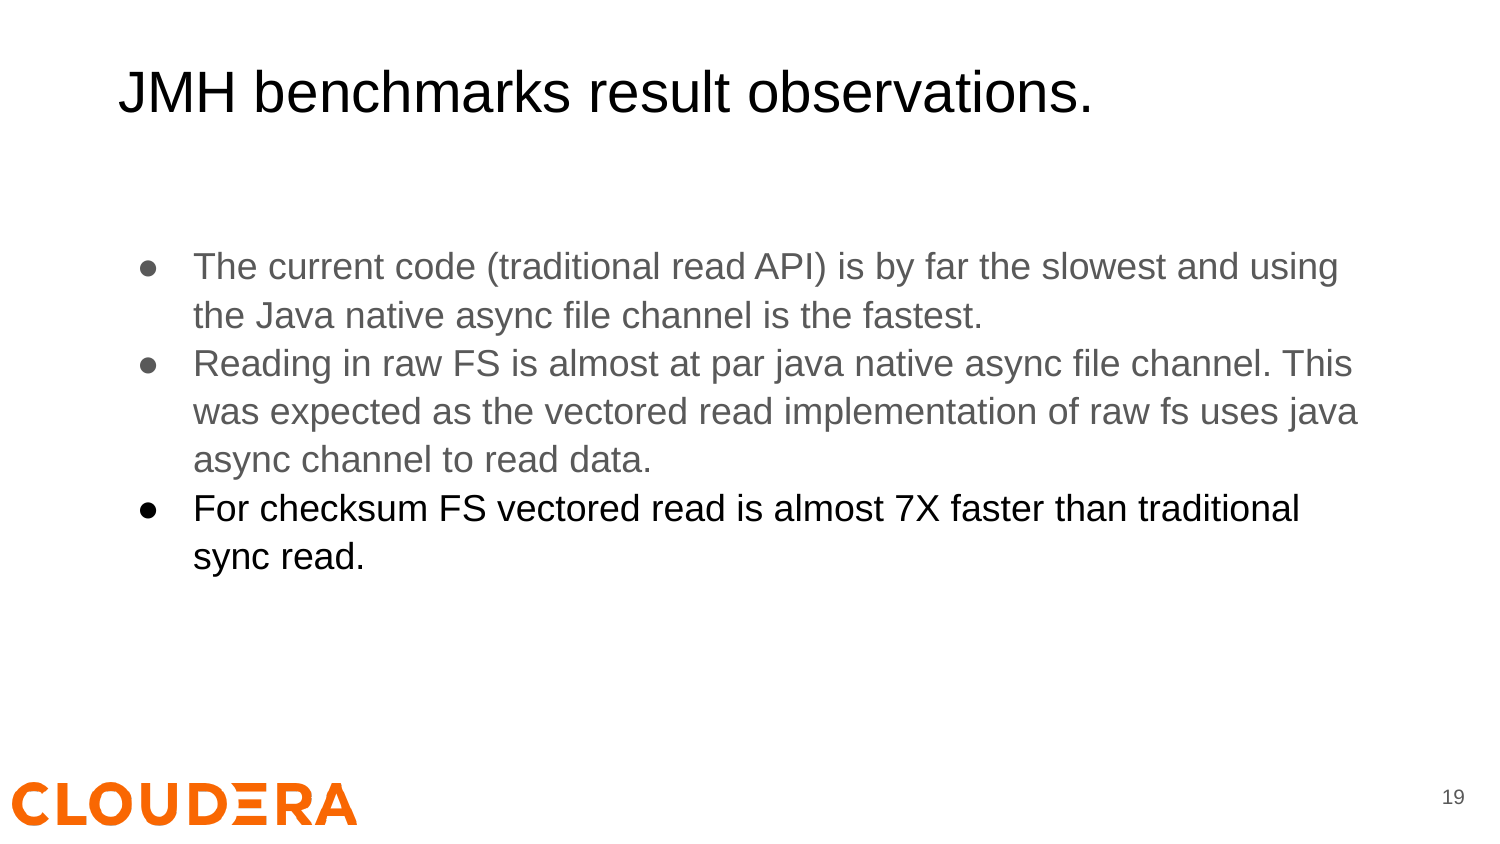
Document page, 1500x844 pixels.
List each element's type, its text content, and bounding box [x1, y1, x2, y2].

list The current code (traditional read API) is by far the slowest and using the Java native async file channel is the fastest. Reading in raw FS is almost at par java native async file channel. This was expected as the vectored read implementation of raw fs uses java async channel to read data. For checksum FS vectored read is almost 7X faster than traditional sync read. [103, 224, 1397, 760]
title JMH benchmarks result observations. [103, 44, 1397, 208]
slide_number <number> [1389, 764, 1480, 830]
picture [12, 740, 357, 826]
